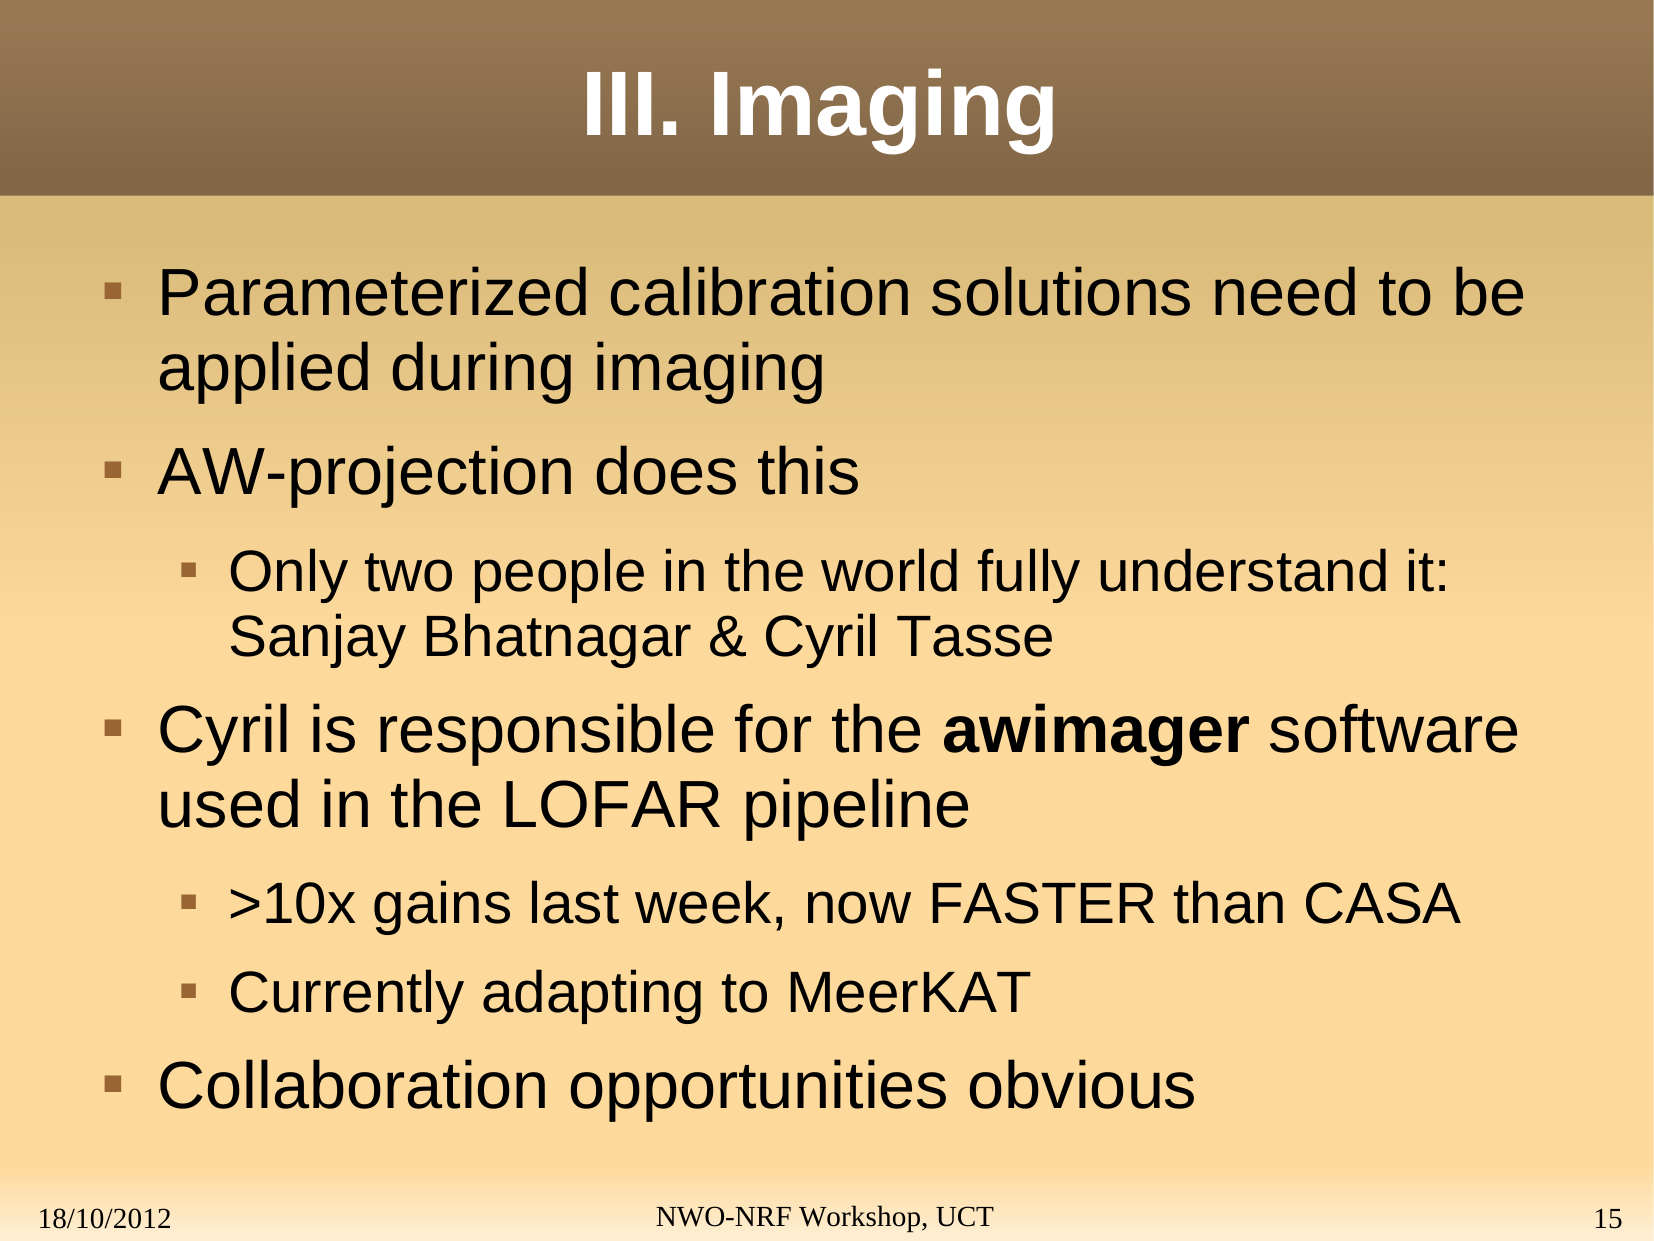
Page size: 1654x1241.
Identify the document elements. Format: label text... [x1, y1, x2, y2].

list Parameterized calibration solutions need to be applied during imaging AW-projection does this Only two people in the world fully understand it: Sanjay Bhatnagar & Cyril Tasse Cyril is responsible for the awimager software used in the LOFAR pipeline >10x gains last week, now FASTER than CASA Currently adapting to MeerKAT Collaboration opportunities obvious [86, 255, 1576, 1124]
title III. Imaging [76, 0, 1565, 208]
picture [0, 0, 1654, 1241]
